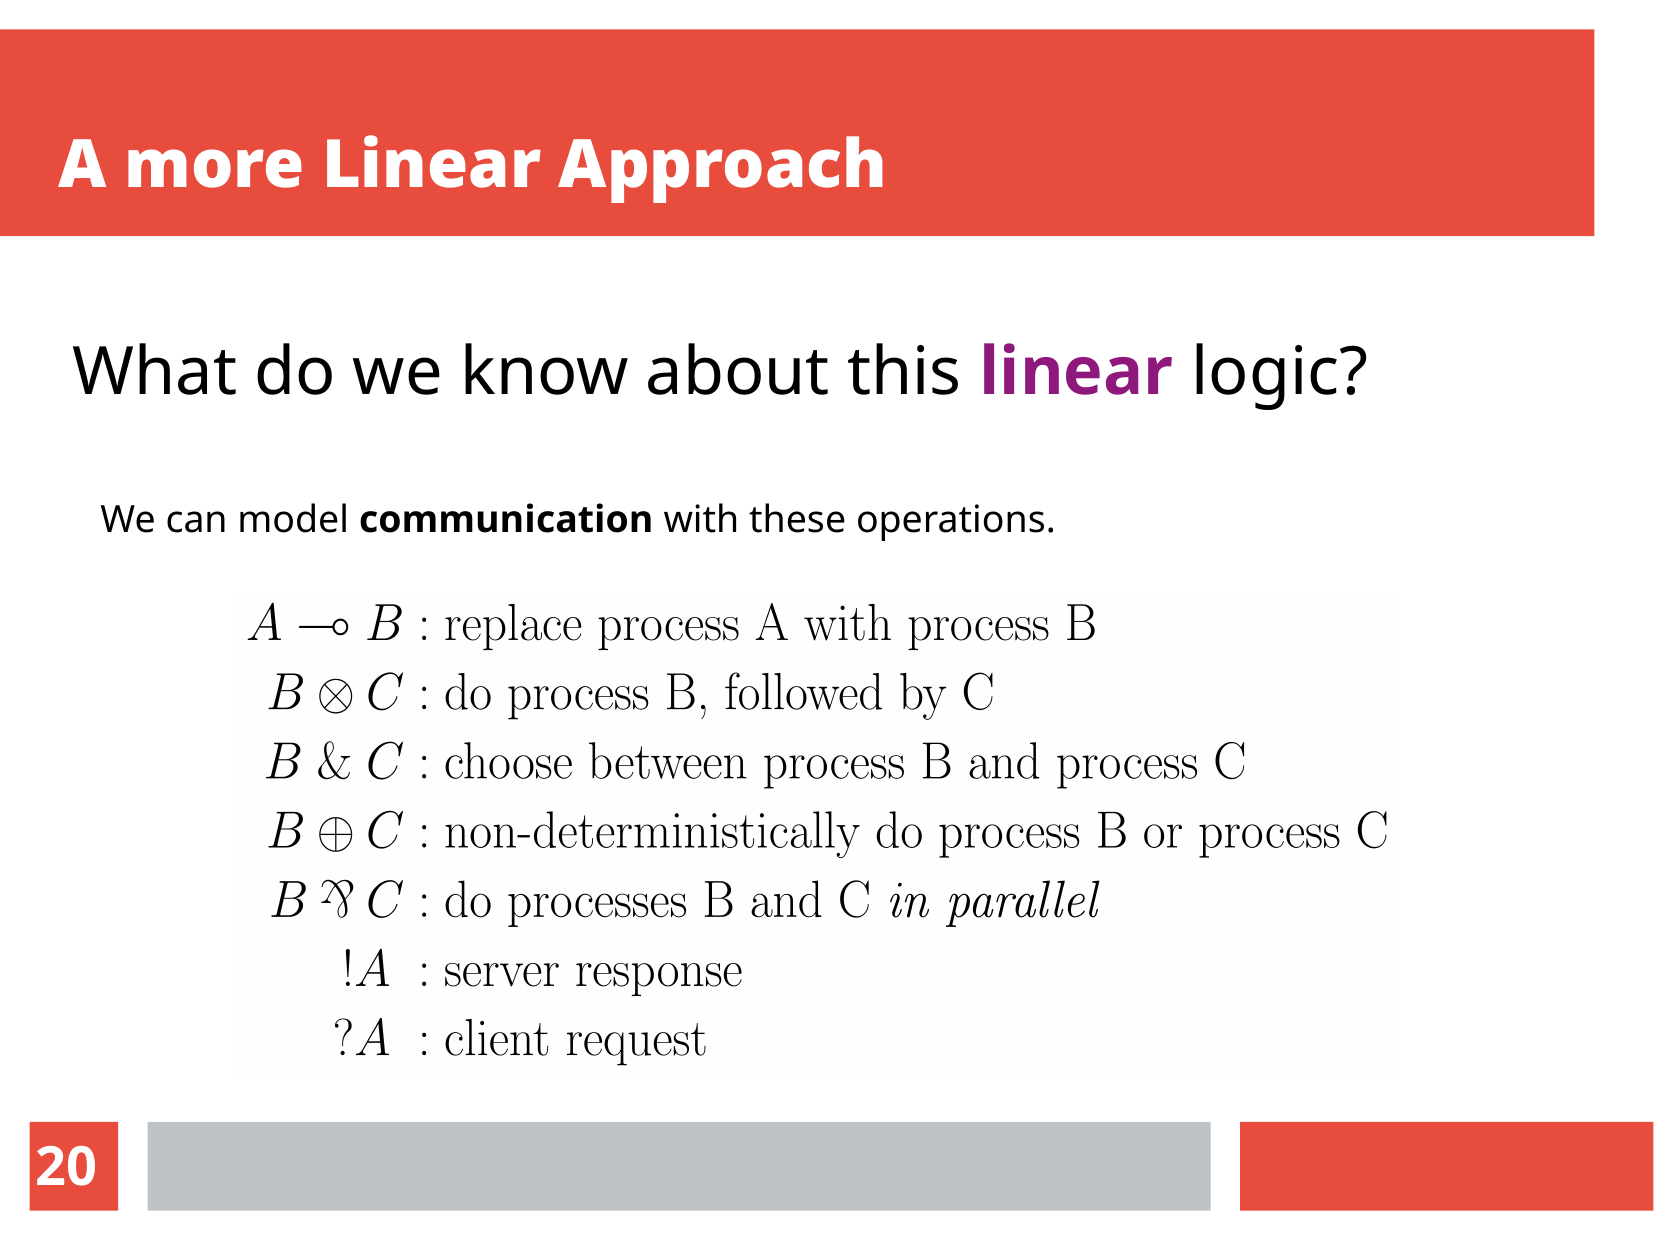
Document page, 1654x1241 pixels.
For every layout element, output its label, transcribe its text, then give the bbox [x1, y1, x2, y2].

text_box What do we know about this linear logic? [57, 315, 1487, 408]
text_box We can model communication with these operations. [85, 485, 1149, 544]
title A more Linear Approach [59, 58, 1595, 207]
picture [236, 592, 1398, 1076]
text_box 20 [20, 1119, 254, 1210]
